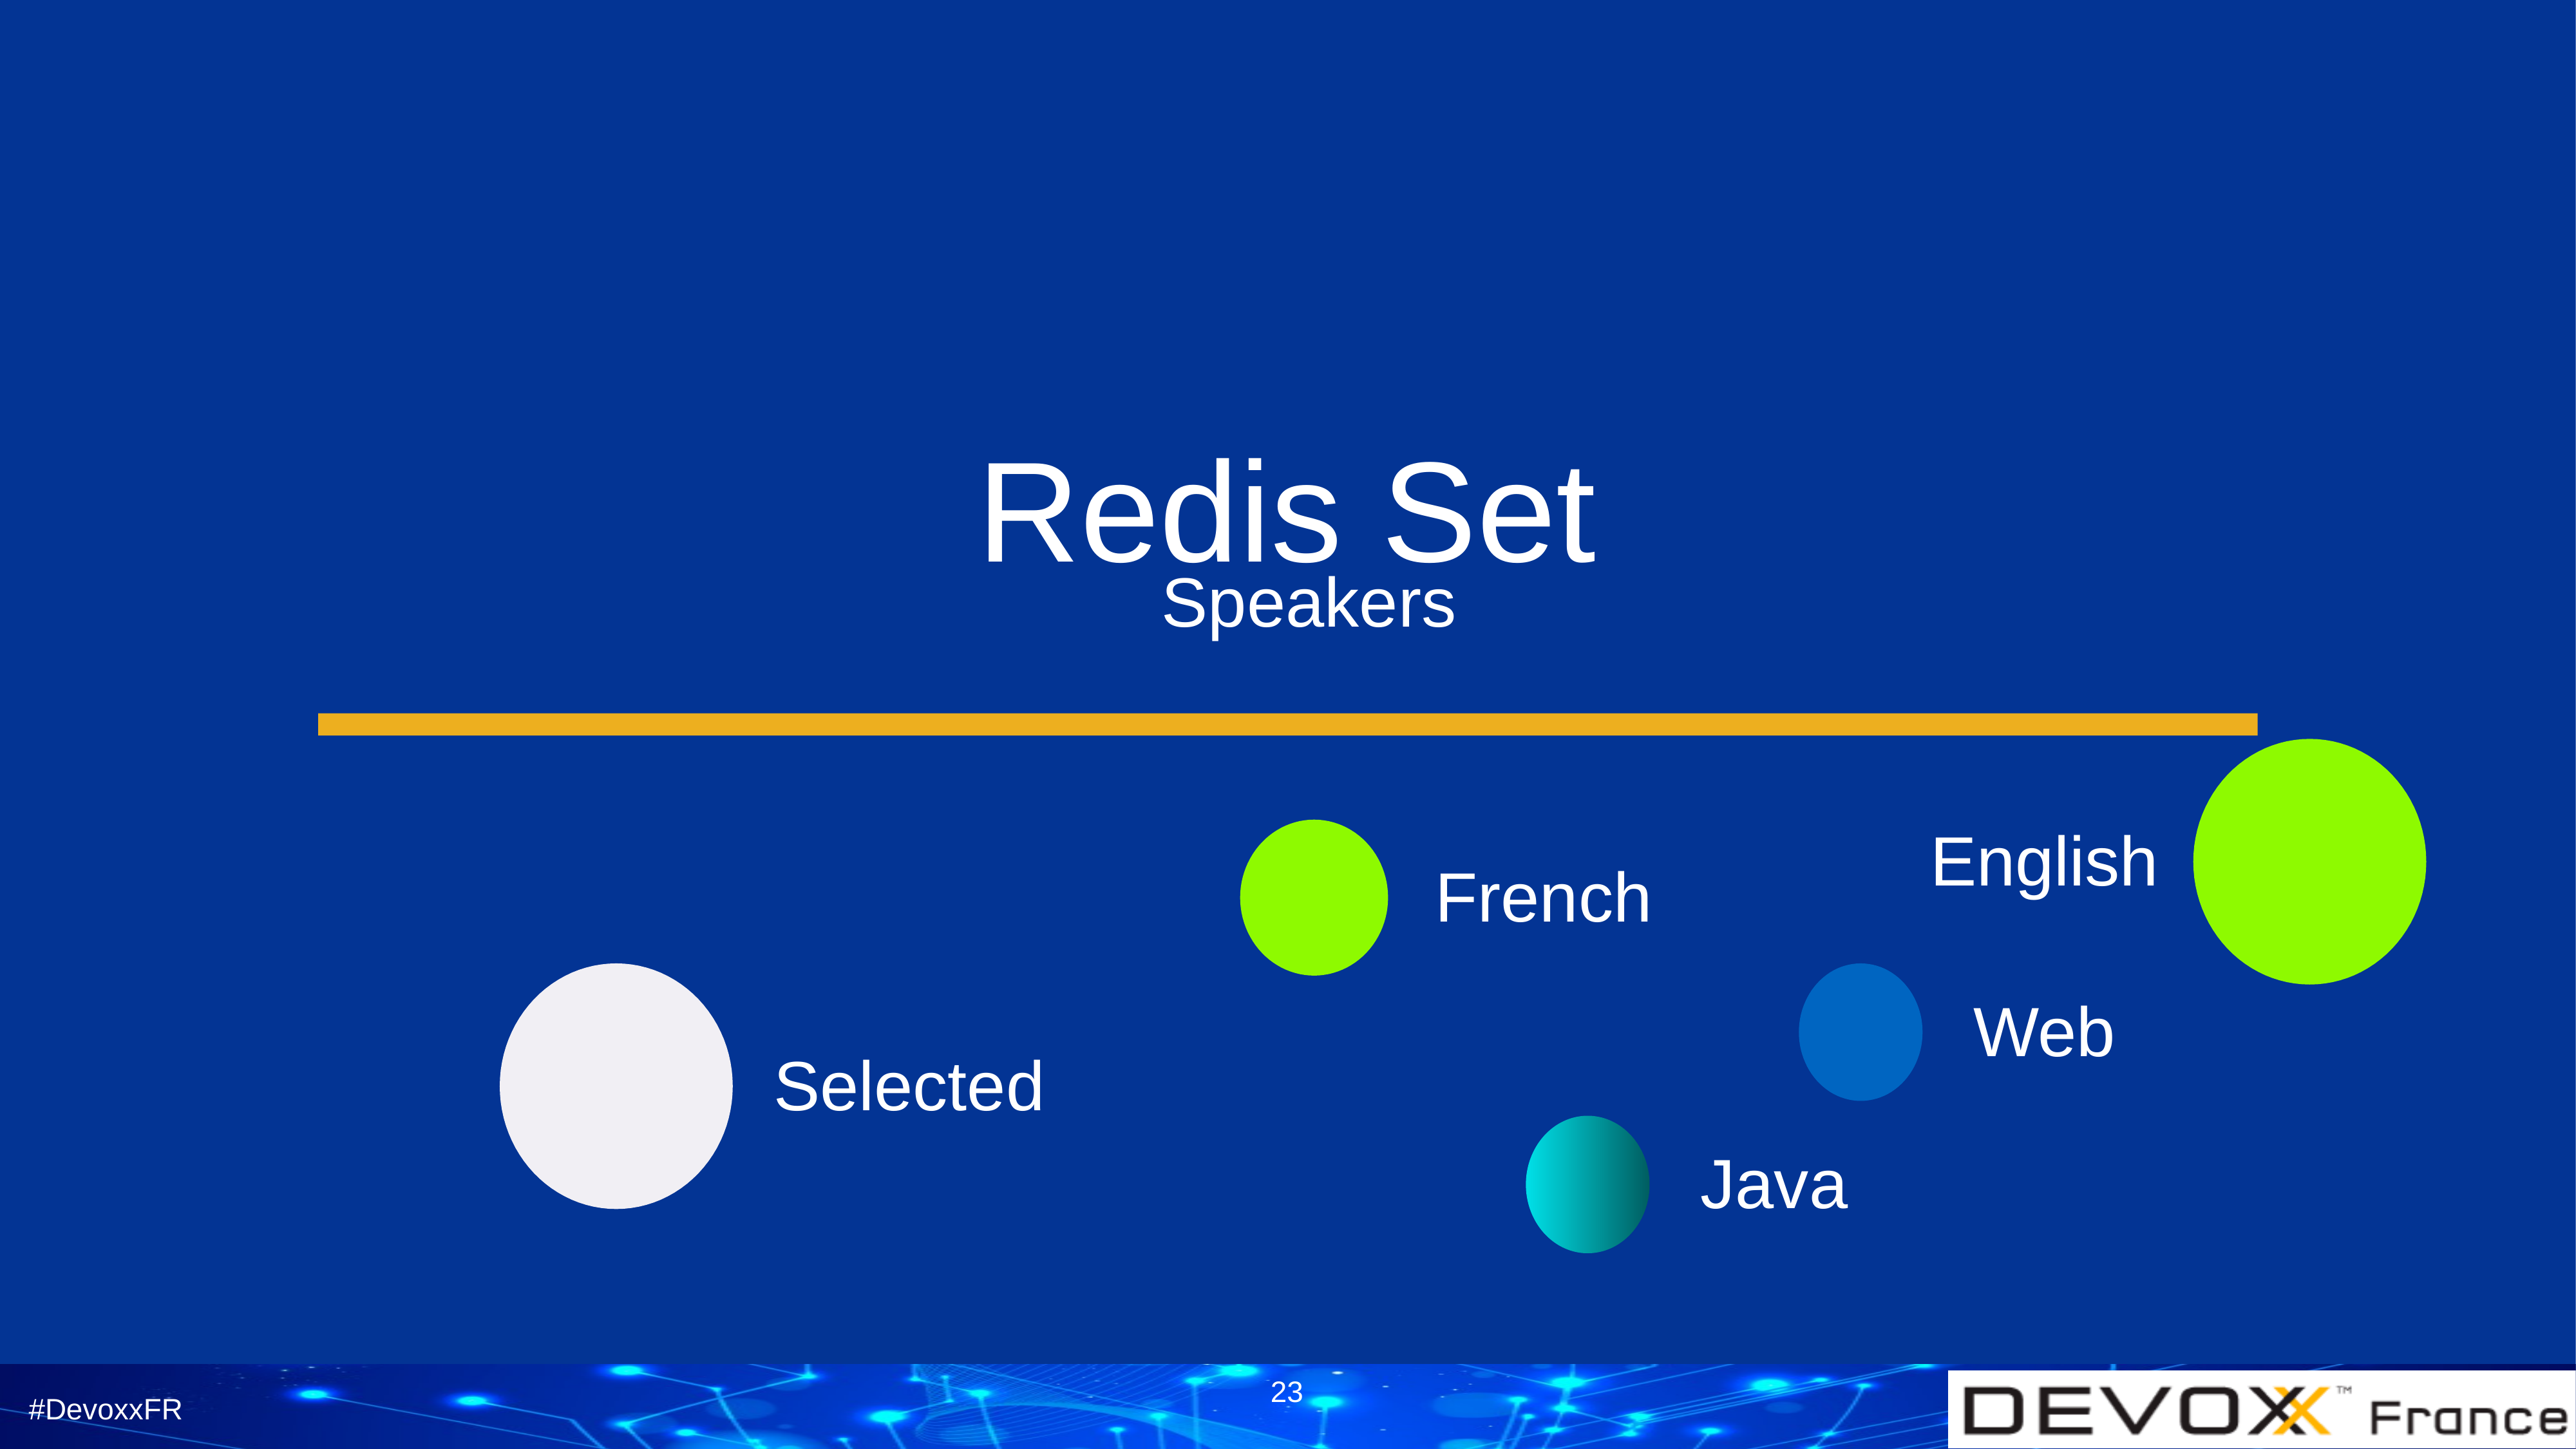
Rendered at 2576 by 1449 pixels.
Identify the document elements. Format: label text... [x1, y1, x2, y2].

text_box [1799, 963, 1923, 1101]
text_box [499, 963, 733, 1209]
slide_number 23 [1264, 1375, 1311, 1427]
text_box French [1427, 848, 1660, 947]
text_box English [1922, 812, 2168, 911]
text_box Java [1692, 1135, 1857, 1234]
picture [1316, 1445, 1324, 1448]
text_box [2193, 739, 2427, 985]
picture [0, 1364, 2576, 1449]
text_box [1526, 1115, 1650, 1254]
picture [748, 1440, 758, 1443]
text_box Web [1965, 983, 2125, 1081]
title Redis Set [323, 417, 2251, 607]
text_box [1240, 819, 1388, 976]
text_box Speakers [1154, 553, 1466, 652]
picture [755, 1445, 766, 1449]
picture [1916, 1364, 1929, 1367]
picture [1188, 1378, 1206, 1384]
text_box Selected [766, 1037, 1058, 1135]
picture [1220, 1364, 1256, 1376]
